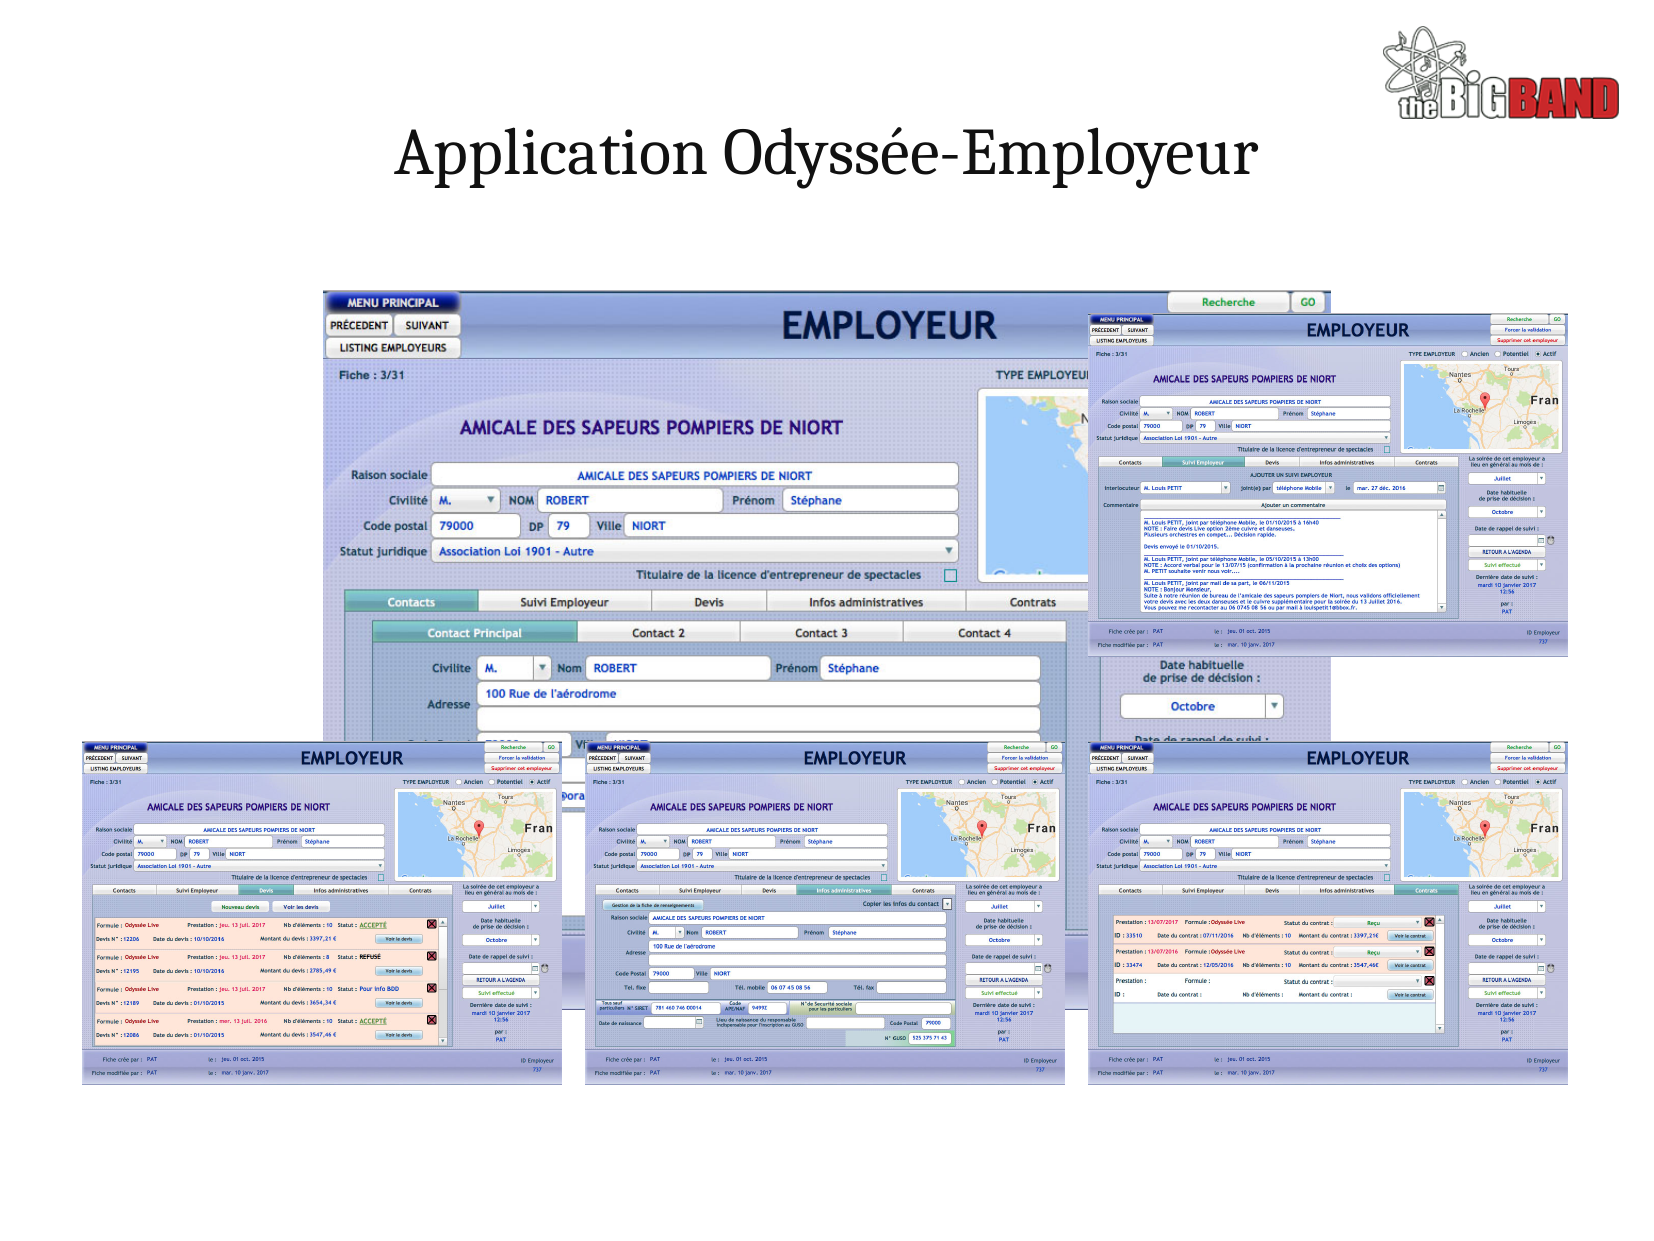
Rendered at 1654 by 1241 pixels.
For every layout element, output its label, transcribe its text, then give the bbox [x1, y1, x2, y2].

title Application Odyssée-Employeur [82, 49, 1571, 257]
picture [1383, 26, 1619, 119]
picture [82, 290, 1568, 1085]
